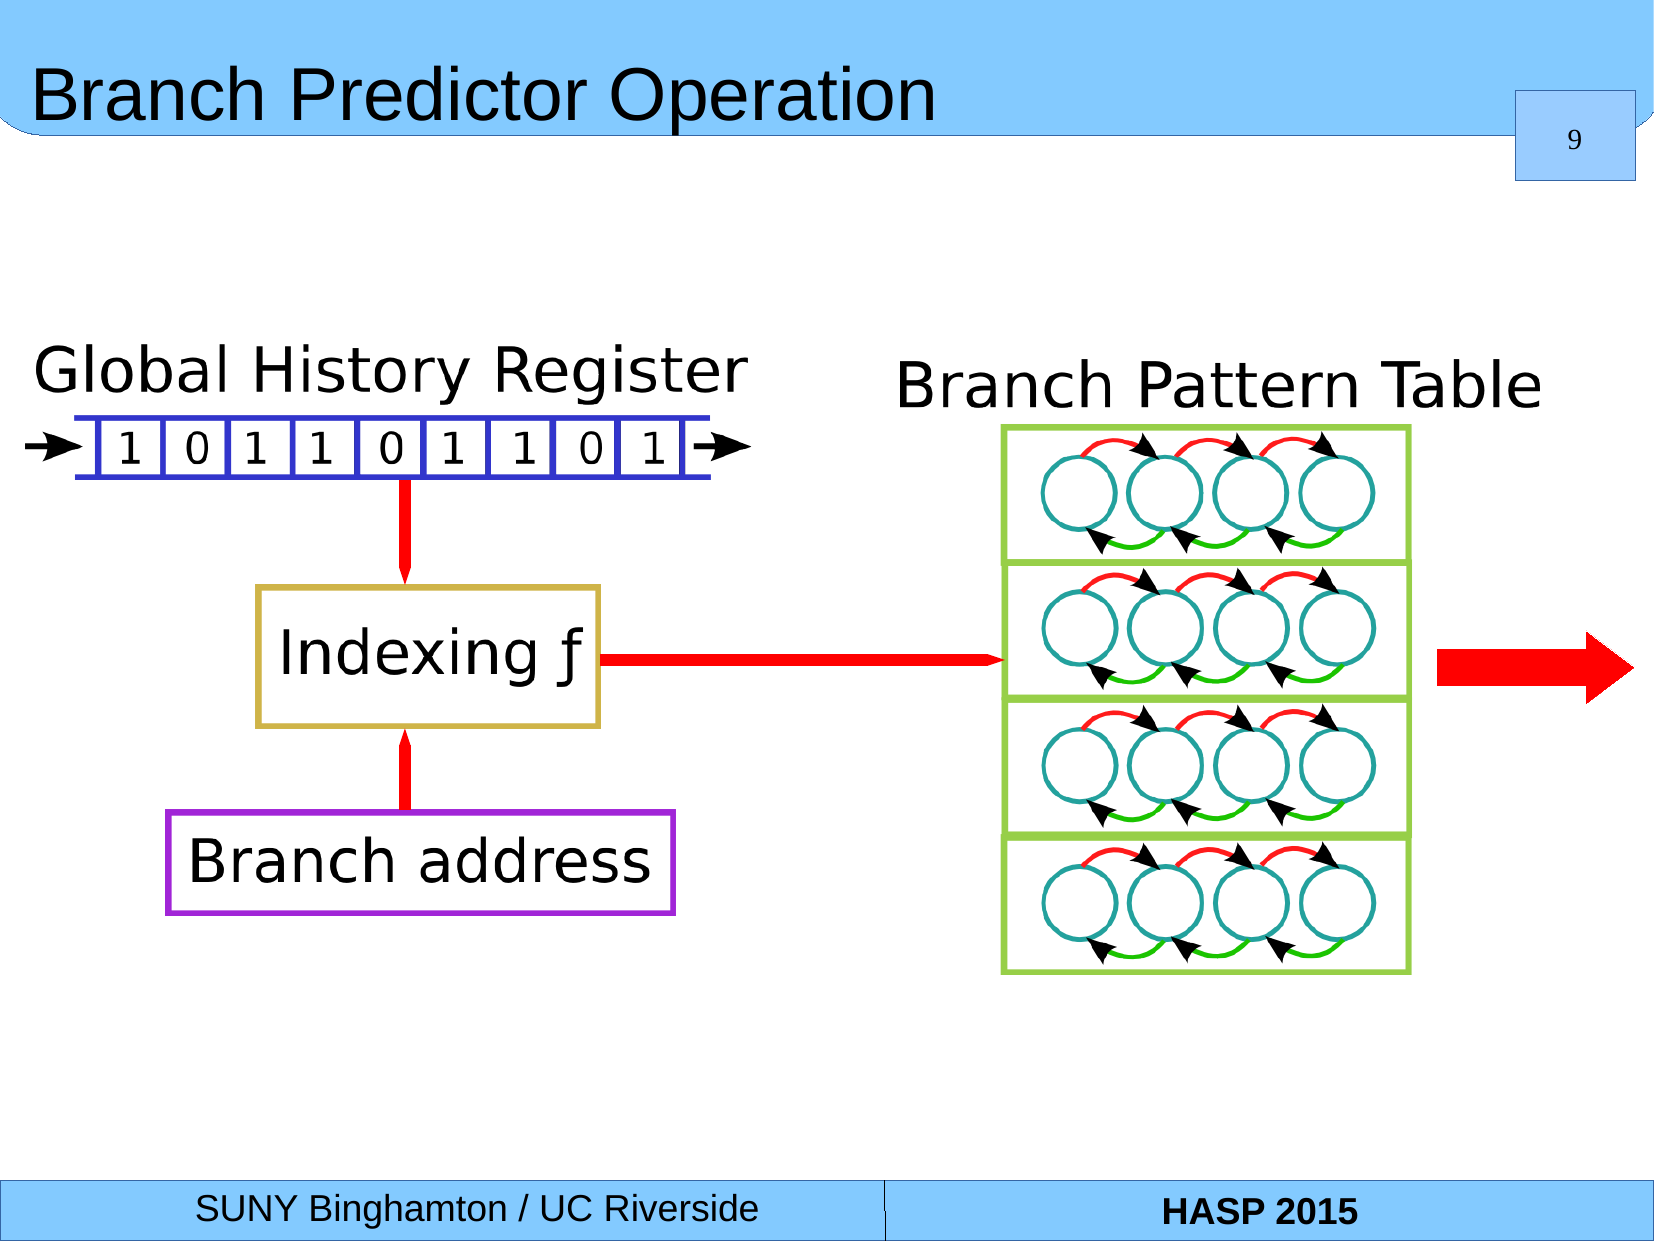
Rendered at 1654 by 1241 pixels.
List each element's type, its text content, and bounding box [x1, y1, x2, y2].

picture [165, 810, 676, 916]
text_box [1436, 630, 1636, 706]
picture [25, 344, 752, 481]
picture [900, 360, 1540, 976]
text_box [1515, 131, 1636, 166]
picture [255, 585, 601, 729]
title Branch Predictor Operation [30, 45, 1636, 131]
